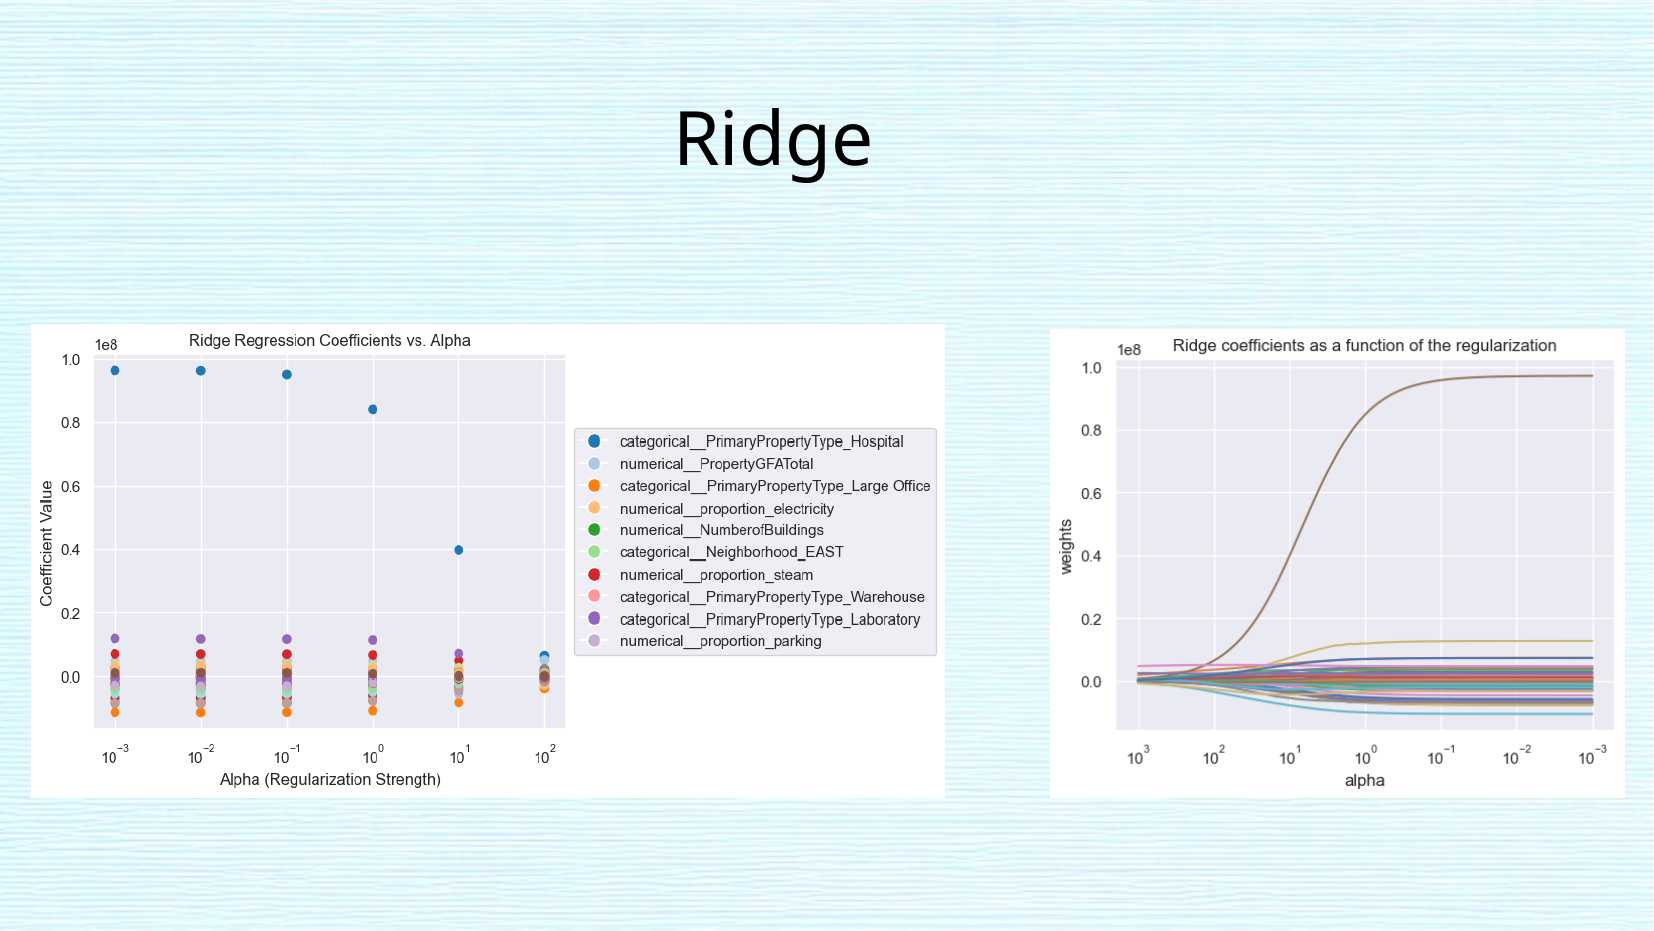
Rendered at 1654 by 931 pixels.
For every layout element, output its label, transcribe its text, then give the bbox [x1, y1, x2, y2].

picture [31, 324, 945, 798]
picture [1050, 329, 1625, 798]
title Ridge [29, 59, 1518, 215]
